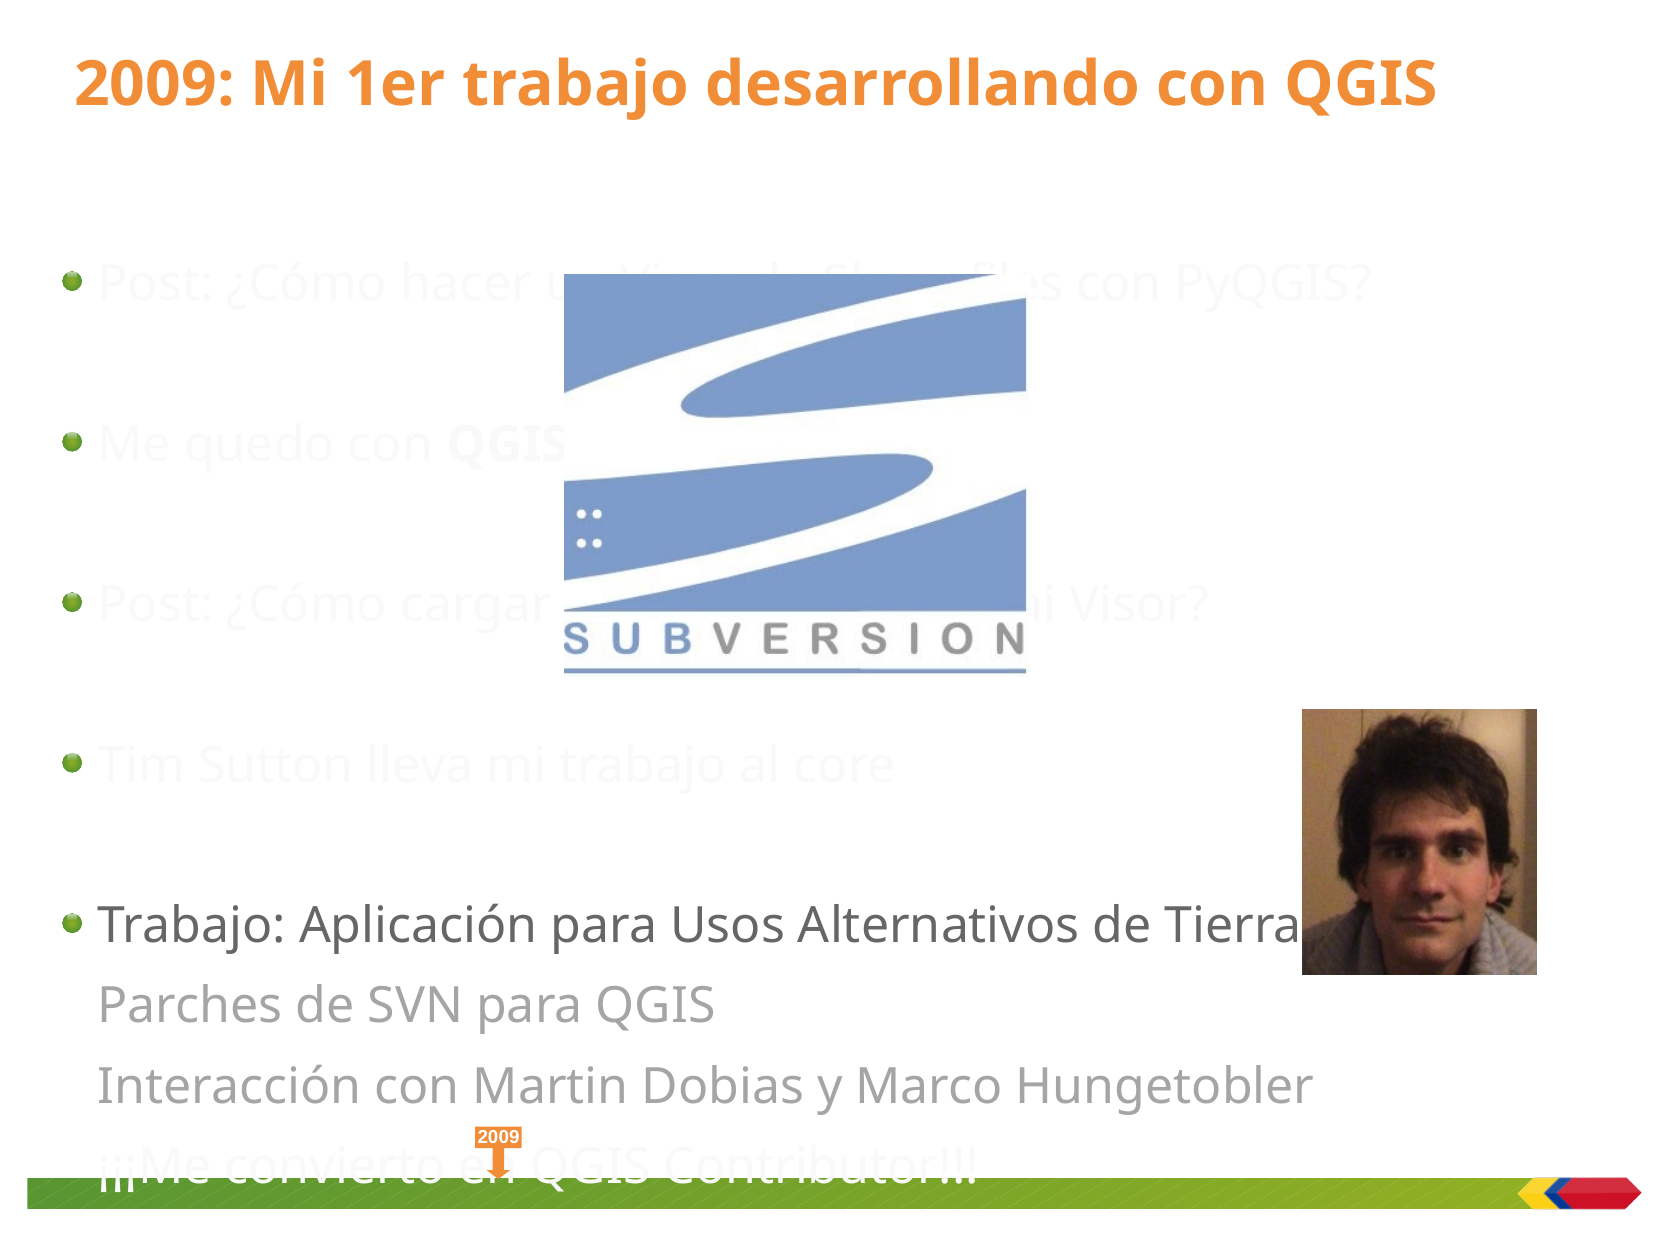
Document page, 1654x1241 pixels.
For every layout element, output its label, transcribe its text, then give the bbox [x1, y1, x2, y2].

text_box 2009 [475, 1126, 522, 1179]
title 2009: Mi 1er trabajo desarrollando con QGIS [74, 45, 1599, 118]
text_box [27, 1178, 1532, 1209]
text_box Post: ¿Cómo hacer un Visor de Shapefiles con PyQGIS? Me quedo con QGIS... Post: ¿Cómo cargar plugins de QGIS a mi Visor? Tim Sutton lleva mi trabajo al core Trabajo: Aplicación para Usos Alternativos de Tierras Parches de SVN para QGIS Interacción con Martin Dobias y Marco Hungetobler ¡¡¡Me convierto en QGIS Contributor!!! [46, 159, 1605, 1118]
picture [1302, 709, 1537, 975]
picture [1517, 1131, 1642, 1241]
picture [564, 274, 1031, 677]
